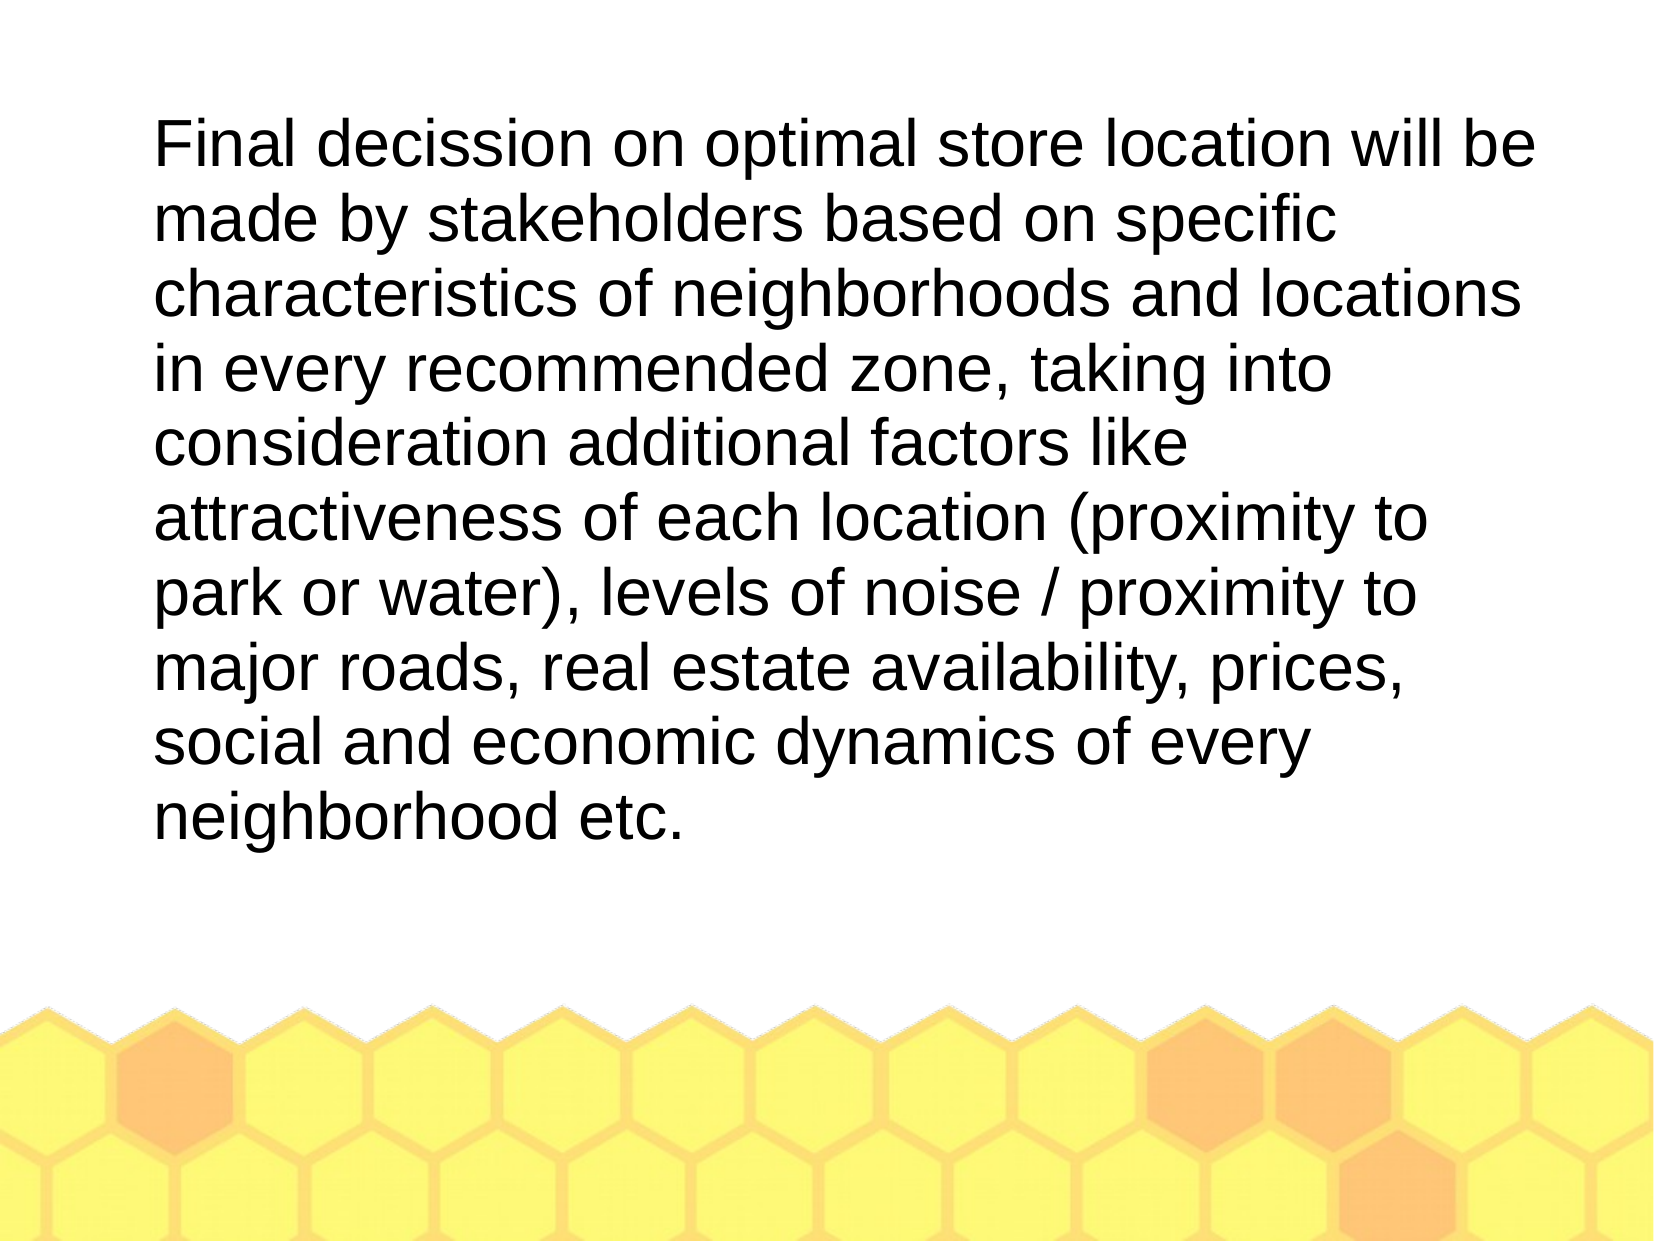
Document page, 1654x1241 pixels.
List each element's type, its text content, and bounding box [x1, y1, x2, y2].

picture [0, 1001, 1654, 1241]
list Final decission on optimal store location will be made by stakeholders based on specific characteristics of neighborhoods and locations in every recommended zone, taking into consideration additional factors like attractiveness of each location (proximity to park or water), levels of noise / proximity to major roads, real estate availability, prices, social and economic dynamics of every neighborhood etc. [82, 106, 1571, 1010]
